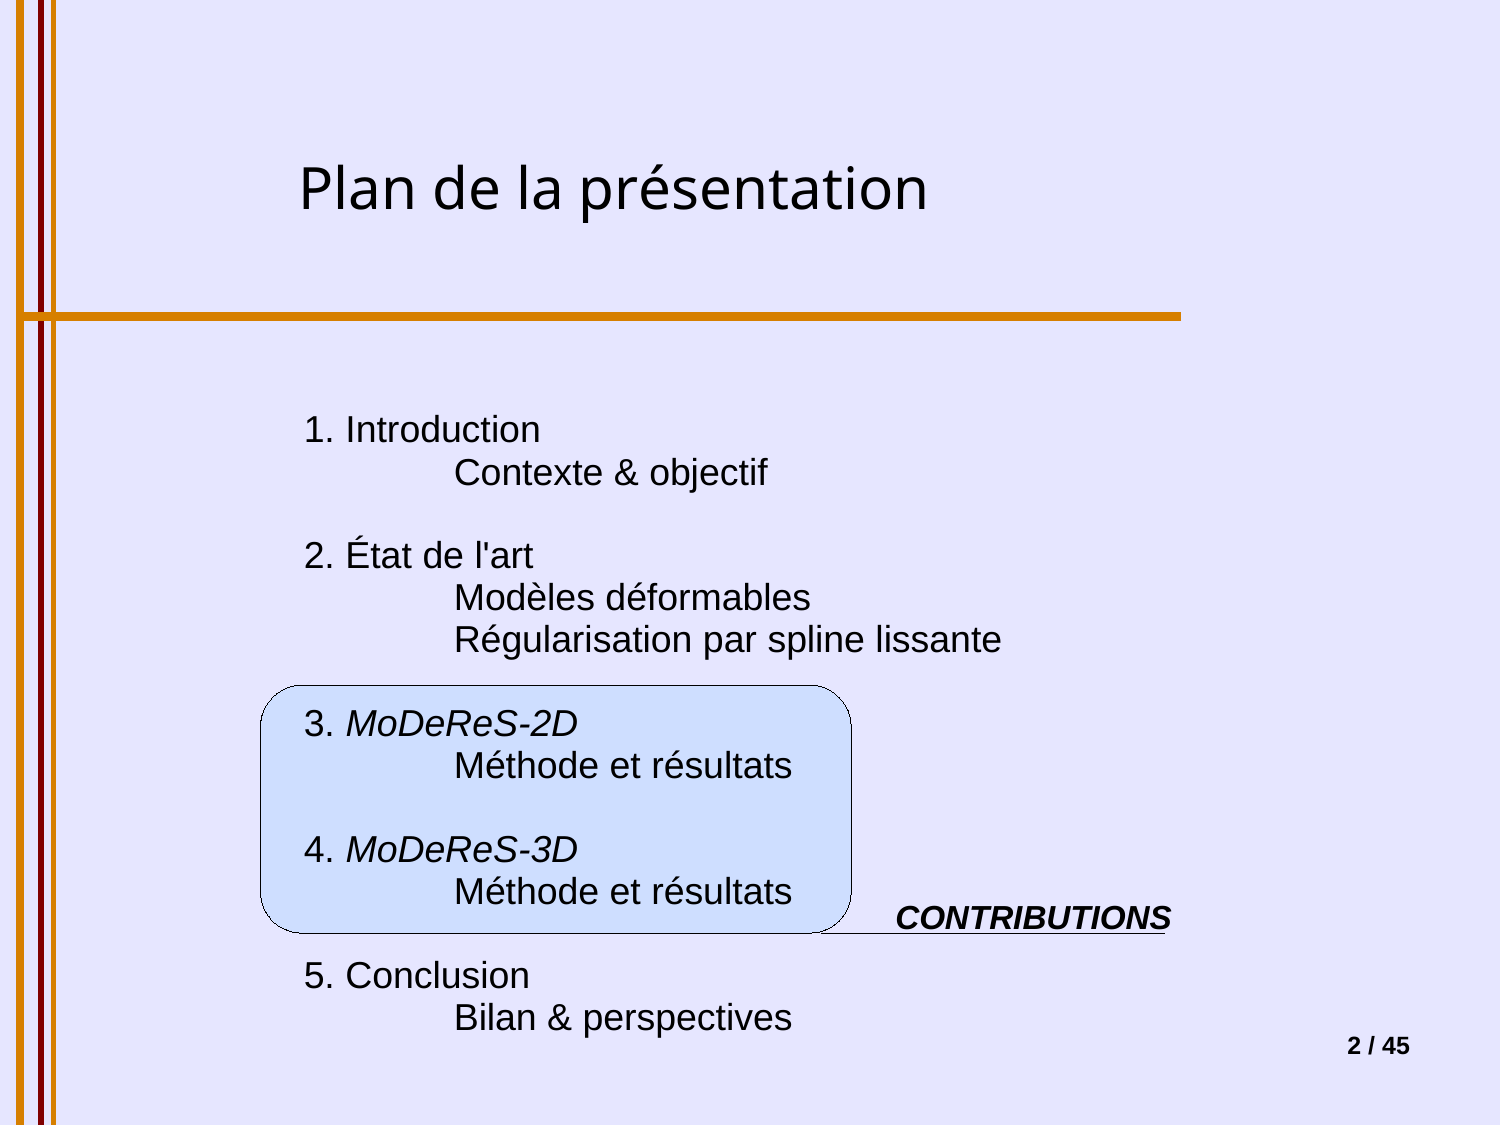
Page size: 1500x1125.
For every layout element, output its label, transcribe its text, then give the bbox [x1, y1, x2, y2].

title Plan de la présentation [283, 66, 1447, 308]
text_box CONTRIBUTIONS [880, 891, 1188, 944]
text_box 1. Introduction Contexte & objectif 2. État de l'art Modèles déformables Régularisation par spline lissante 3. MoDeReS-2D Méthode et résultats 4. MoDeReS-3D Méthode et résultats 5. Conclusion Bilan & perspectives [289, 401, 1017, 1047]
text_box [260, 687, 289, 931]
